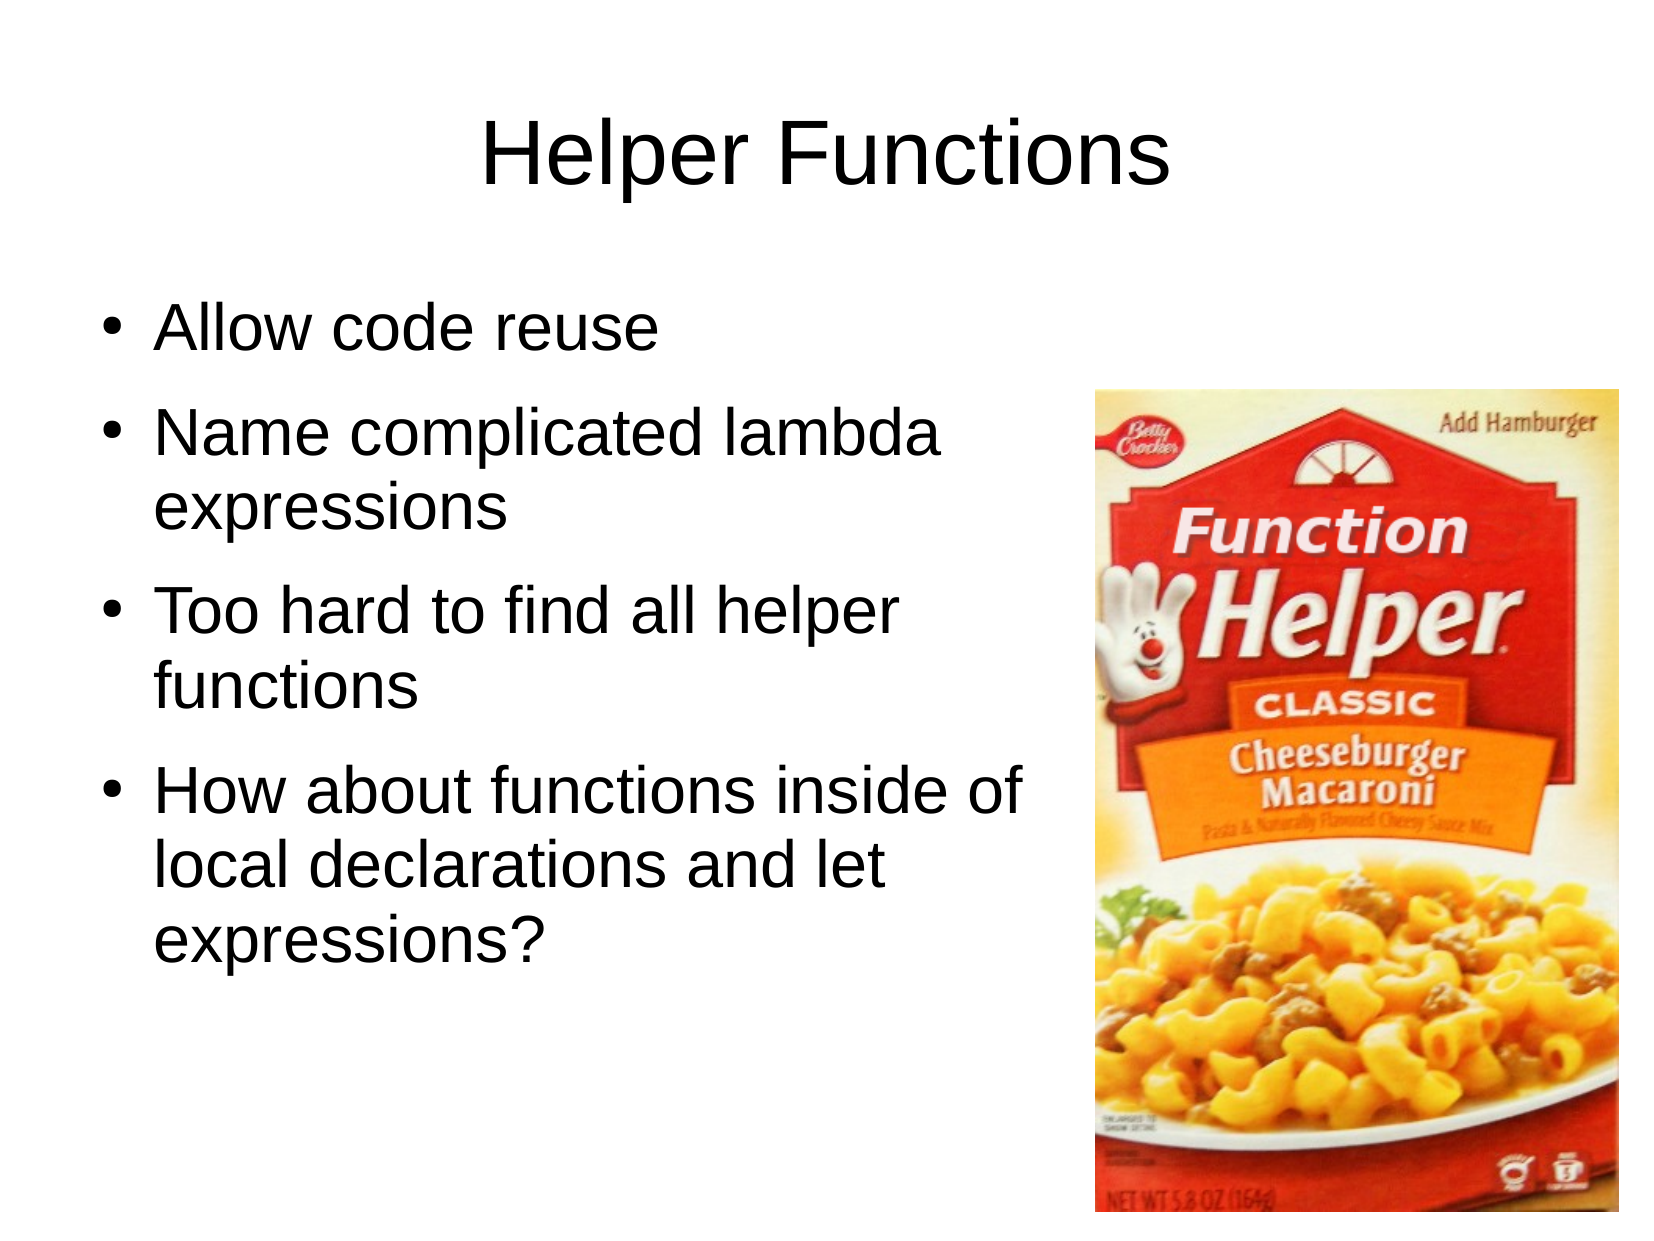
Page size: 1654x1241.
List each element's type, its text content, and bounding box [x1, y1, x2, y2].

picture [1095, 389, 1619, 1212]
title Helper Functions [82, 49, 1571, 257]
list Allow code reuse Name complicated lambda expressions Too hard to find all helper functions How about functions inside of local declarations and let expressions? [82, 290, 1096, 1066]
